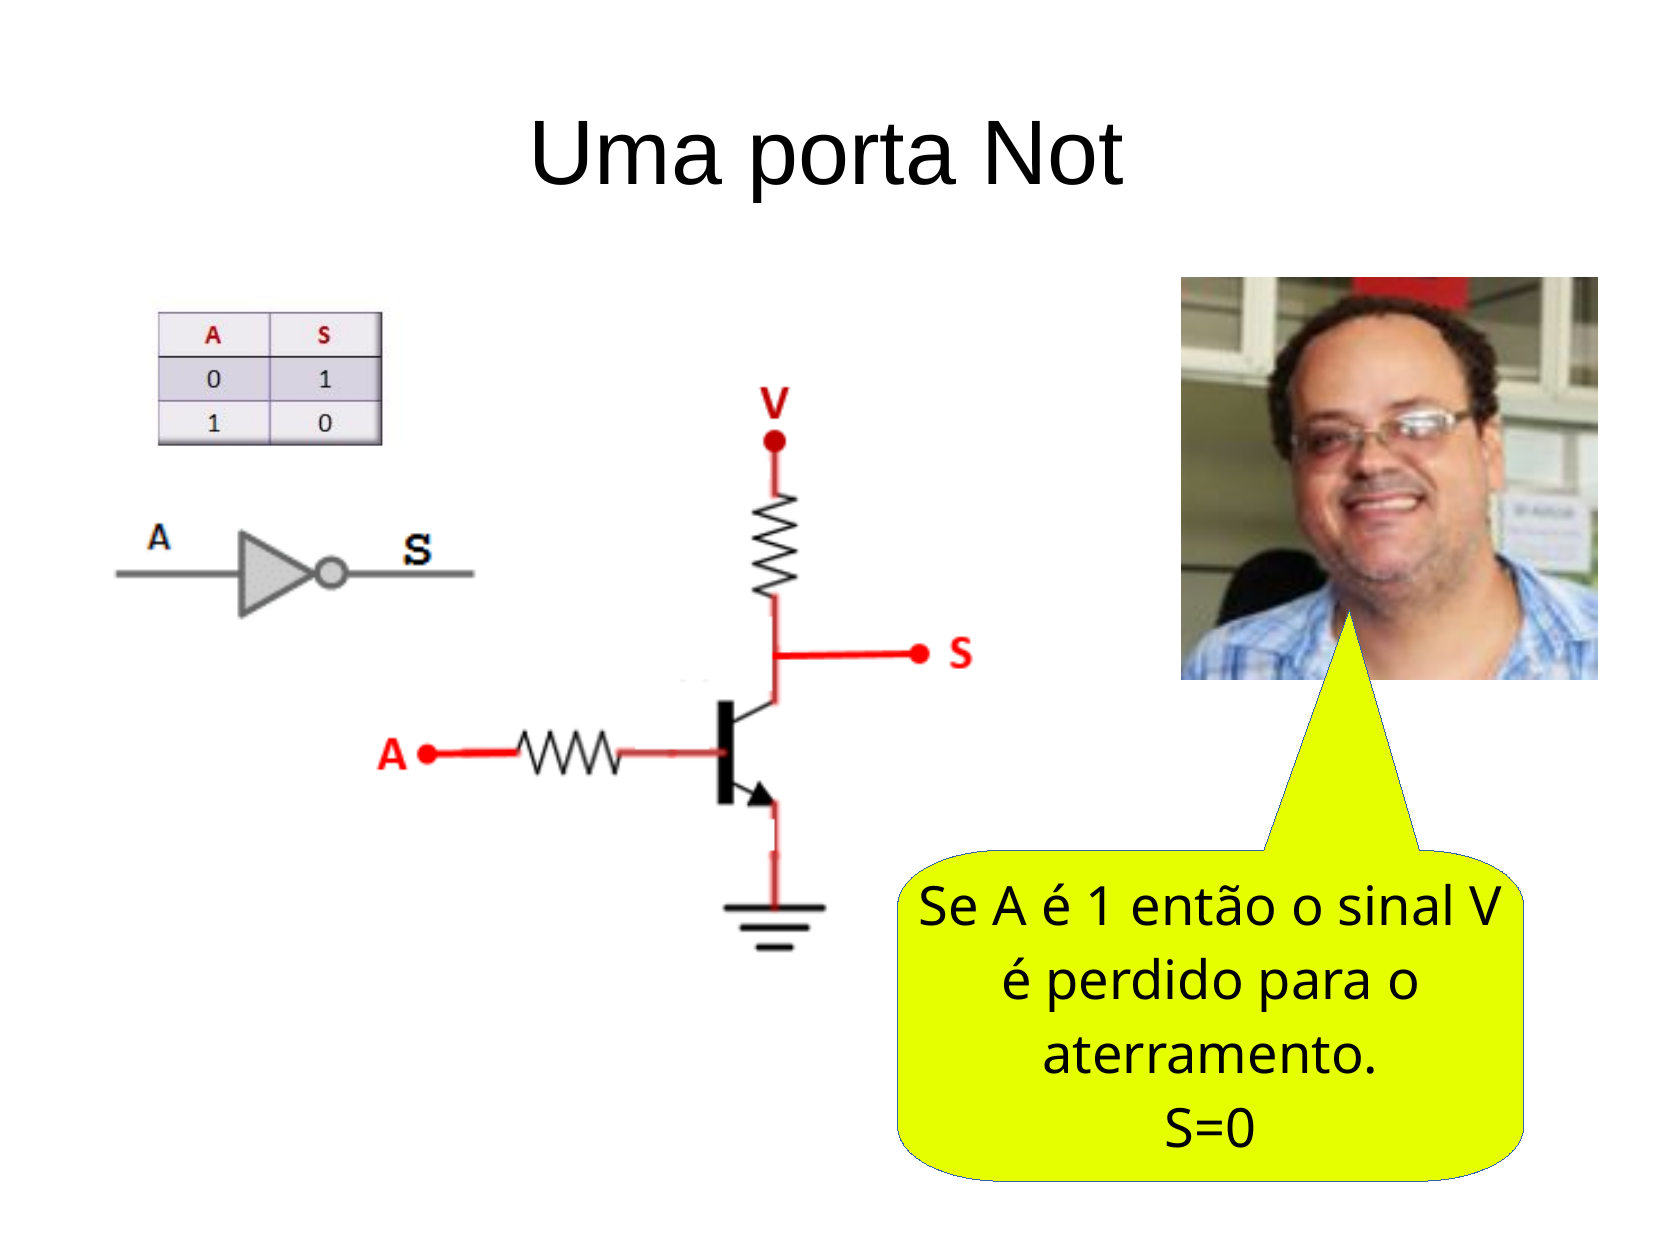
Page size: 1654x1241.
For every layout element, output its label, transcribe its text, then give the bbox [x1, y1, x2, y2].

title Uma porta Not [82, 49, 1571, 257]
text_box Se A é 1 então o sinal V é perdido para o aterramento. S=0 [897, 609, 1524, 1182]
picture [94, 295, 1045, 993]
picture [1181, 277, 1598, 680]
